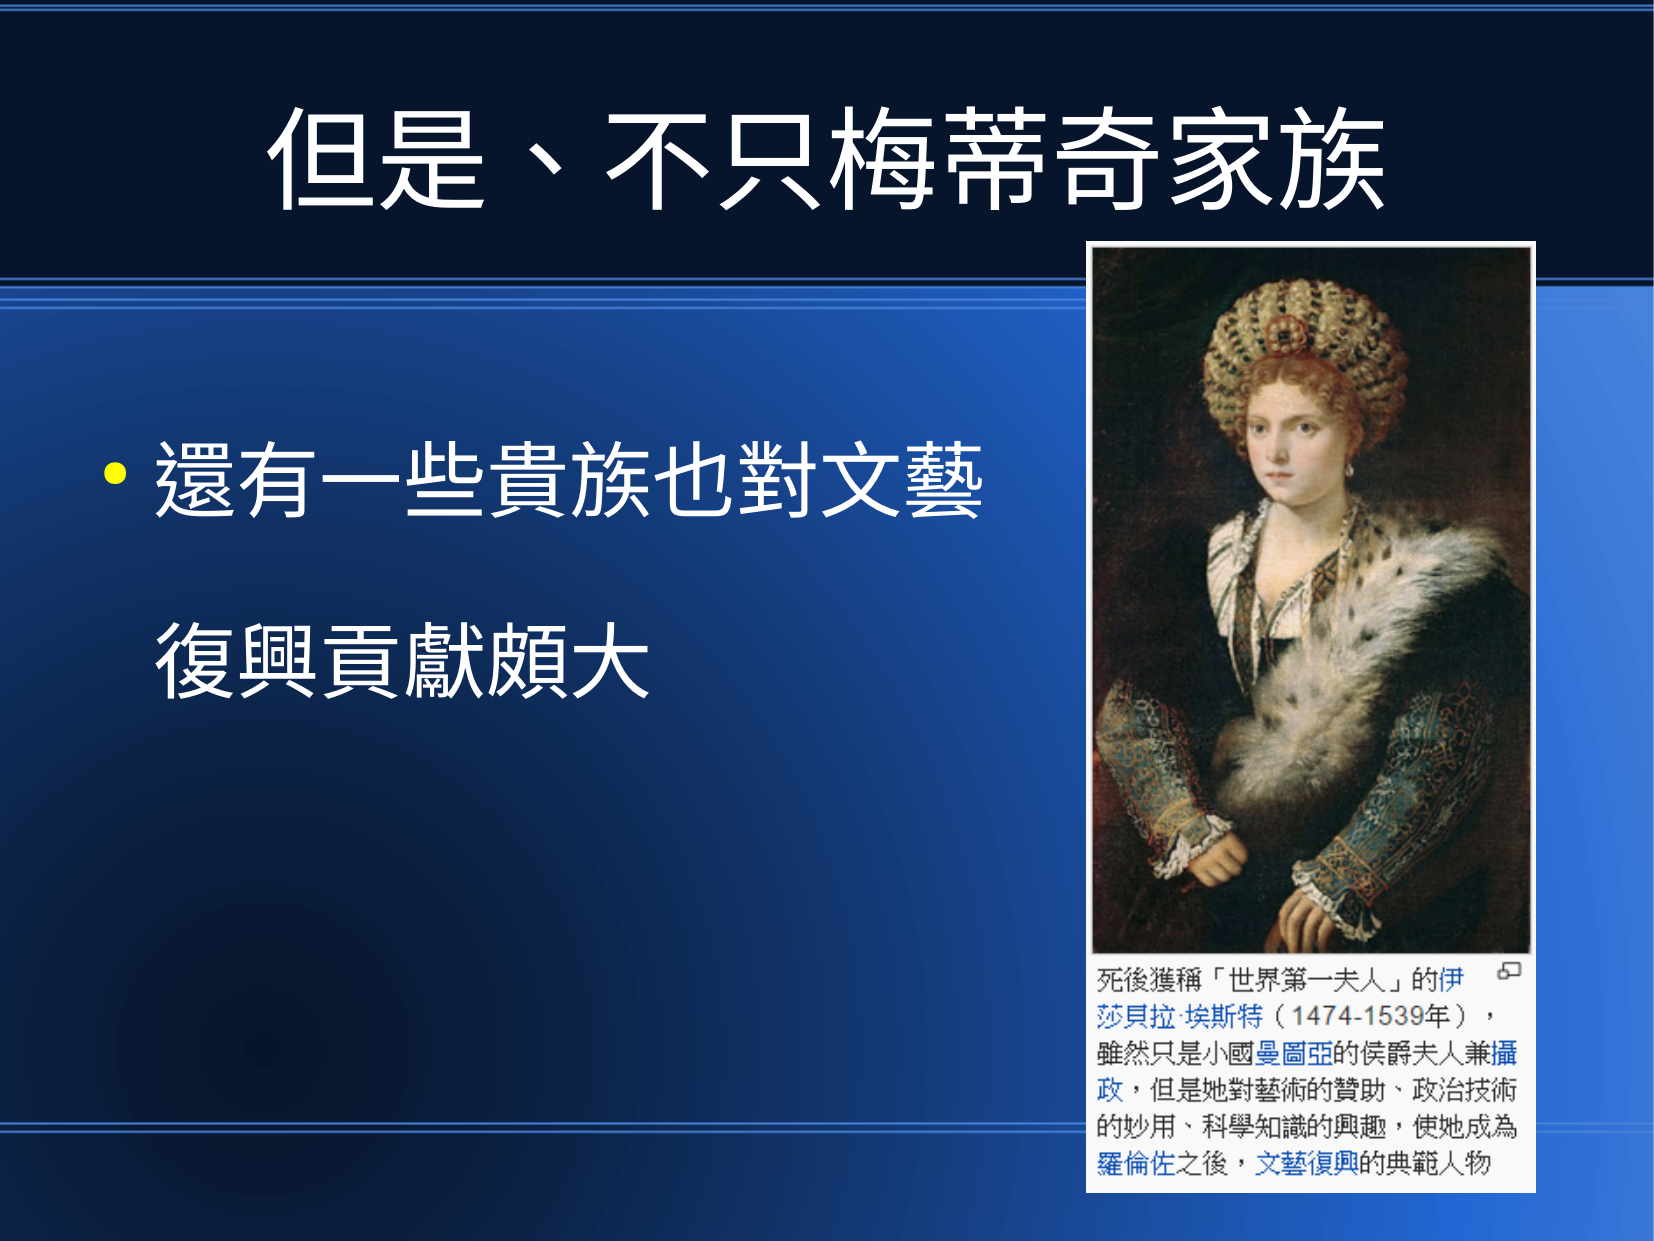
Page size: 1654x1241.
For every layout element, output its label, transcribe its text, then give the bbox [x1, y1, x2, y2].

picture [0, 0, 1654, 1241]
title 但是、不只梅蒂奇家族 [82, 49, 1571, 257]
list 還有一些貴族也對文藝復興貢獻頗大 [82, 355, 1004, 1241]
